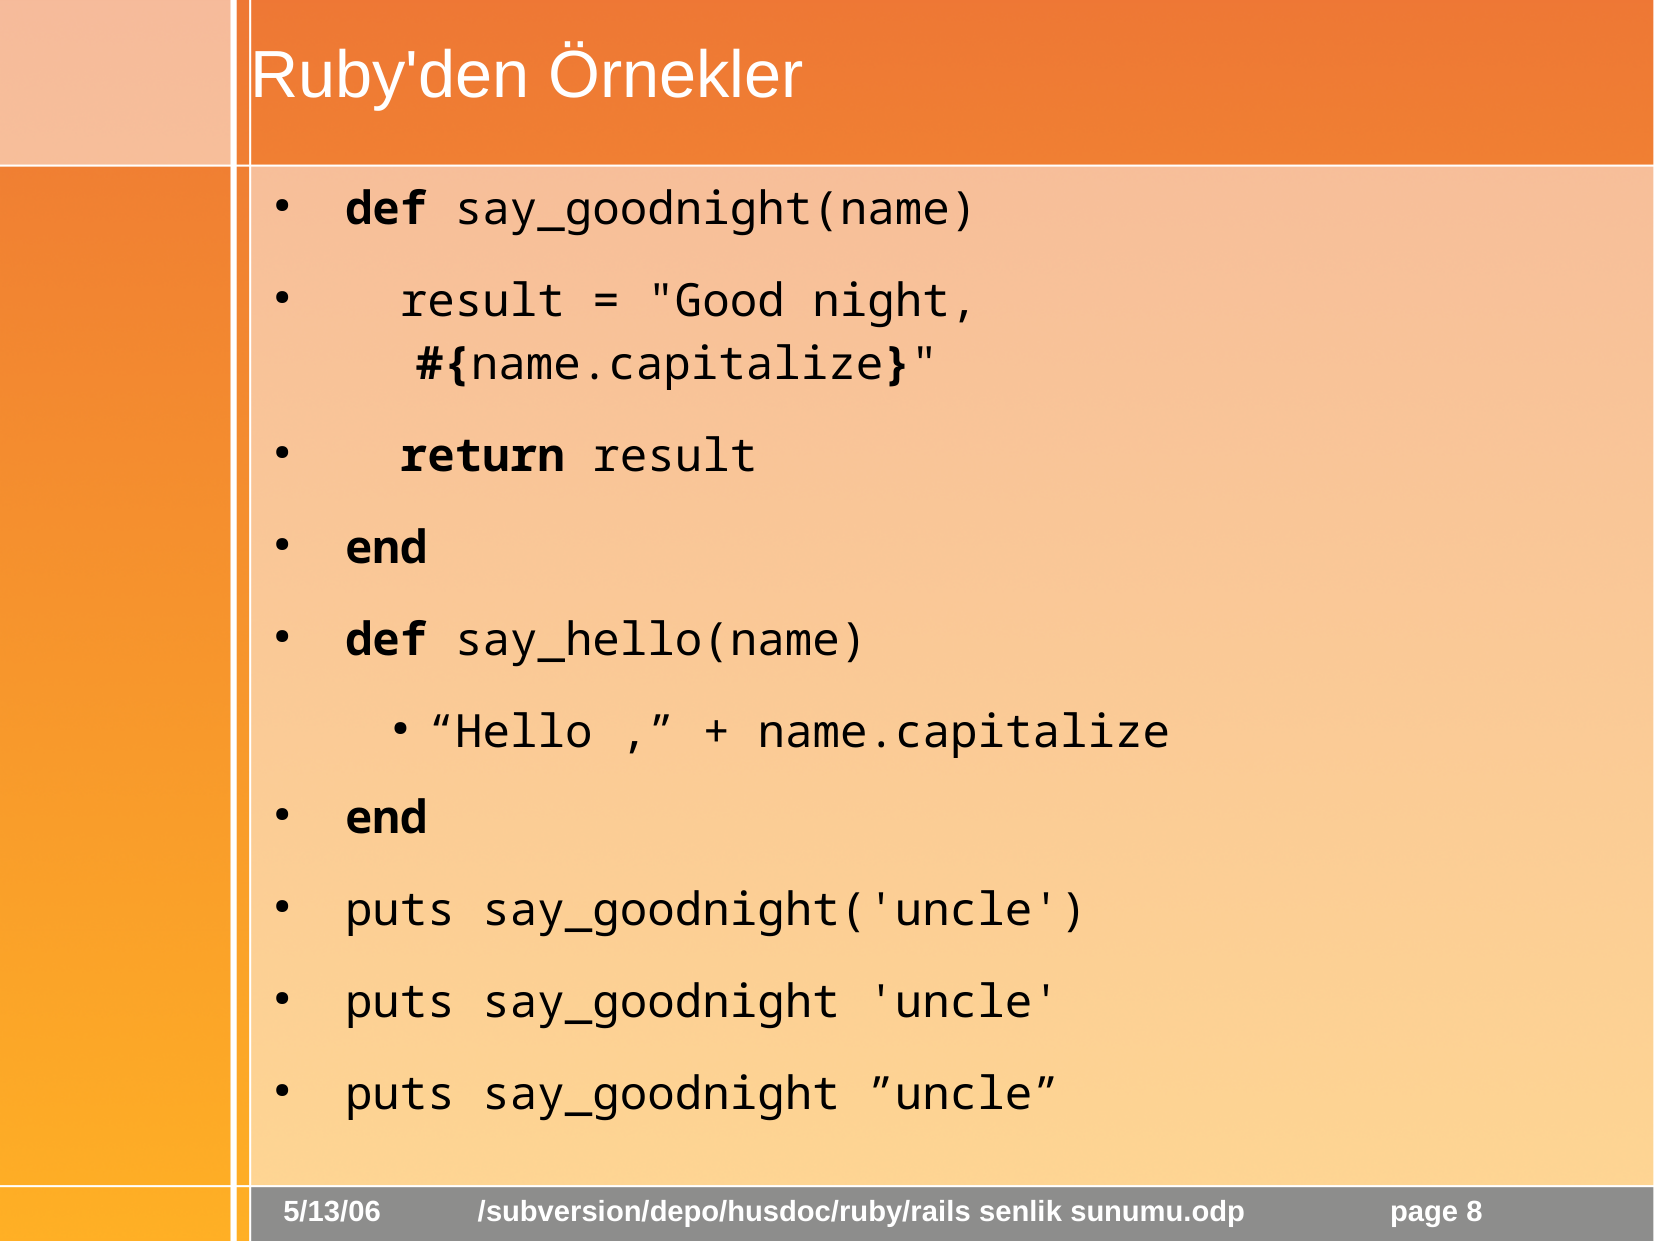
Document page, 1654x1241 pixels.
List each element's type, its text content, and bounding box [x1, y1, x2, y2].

title Ruby'den Örnekler [250, 11, 1477, 137]
list def say_goodnight(name) result = "Good night, #{name.capitalize}" return result end def say_hello(name) “Hello ,” + name.capitalize end puts say_goodnight('uncle') puts say_goodnight 'uncle' puts say_goodnight ”uncle” [250, 175, 1477, 1051]
picture [0, 0, 1654, 1241]
